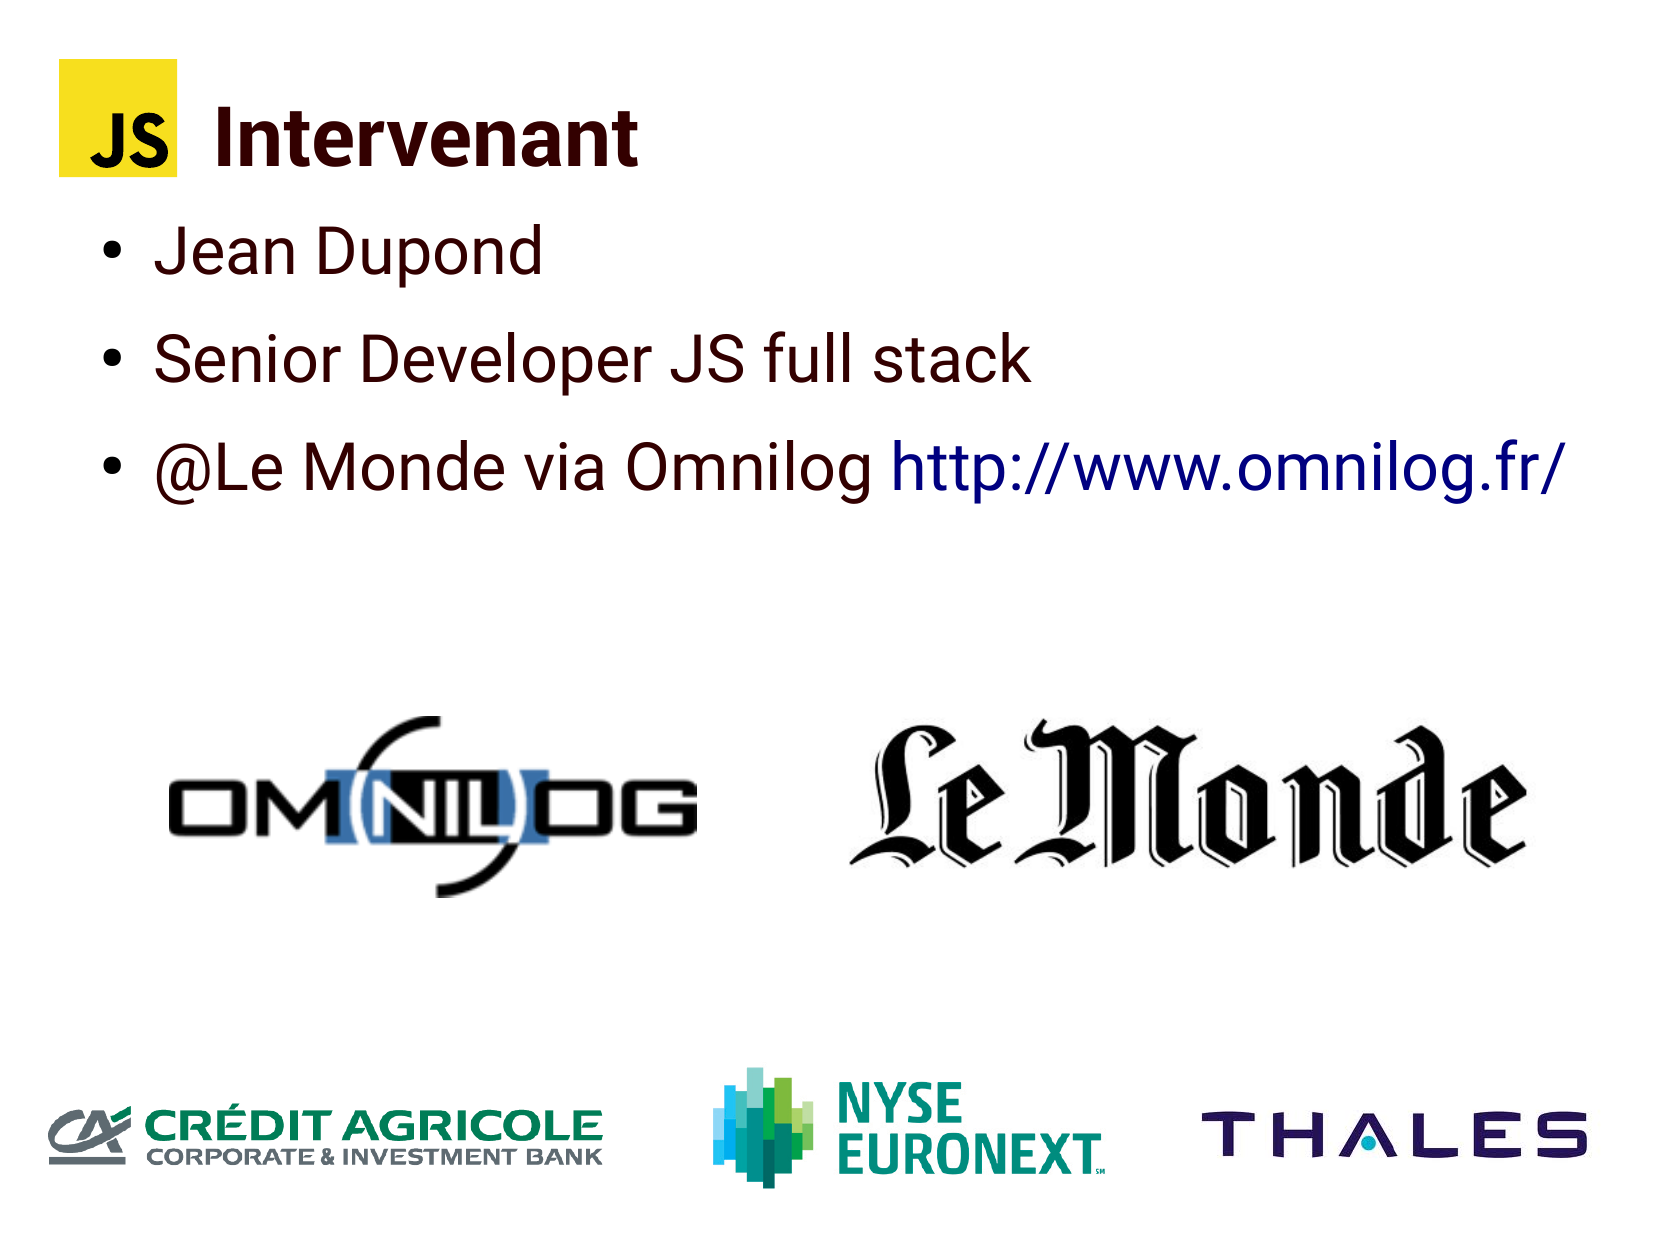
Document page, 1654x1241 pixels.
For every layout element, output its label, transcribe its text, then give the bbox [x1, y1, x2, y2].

picture [827, 696, 1548, 886]
list Jean Dupond Senior Developer JS full stack @Le Monde via Omnilog http://www.omnilog.fr/ [82, 212, 1571, 1182]
picture [1169, 1078, 1619, 1190]
picture [35, 1086, 615, 1186]
picture [169, 716, 697, 898]
title Intervenant [194, 74, 1559, 203]
picture [708, 1051, 1111, 1199]
